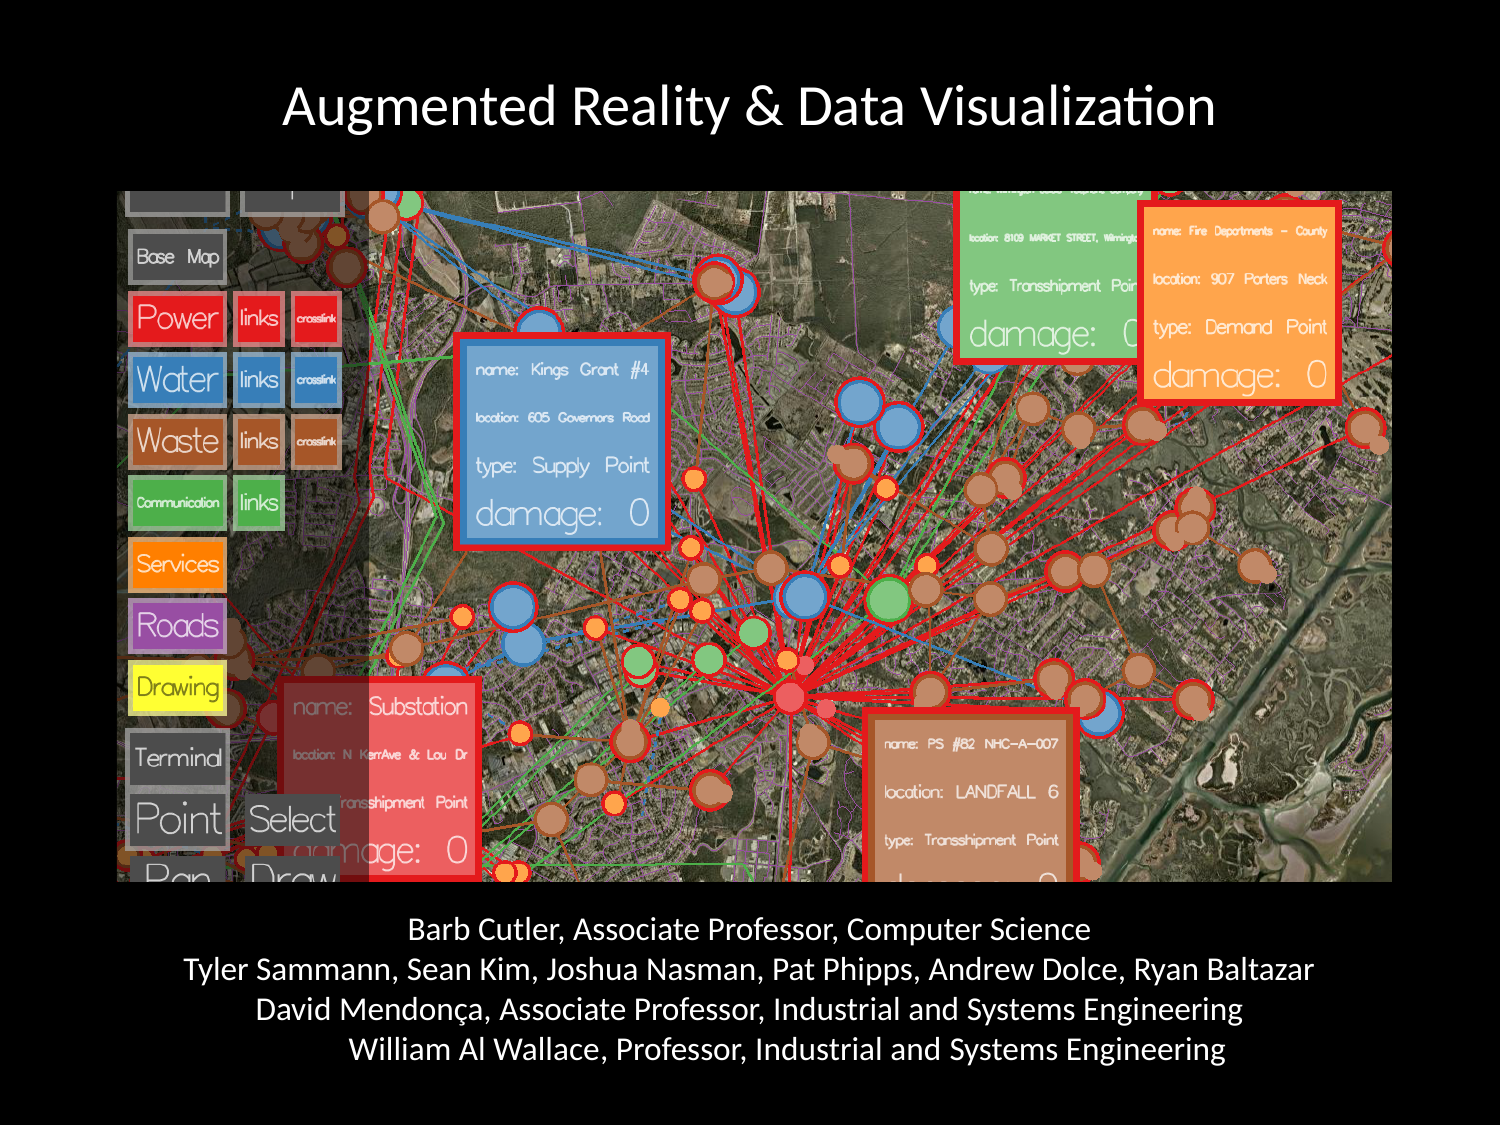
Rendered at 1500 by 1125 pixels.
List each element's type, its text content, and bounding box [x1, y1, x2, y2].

picture [116, 191, 1392, 882]
title Augmented Reality & Data Visualization [112, 59, 1388, 263]
list Barb Cutler, Associate Professor, Computer Science Tyler Sammann, Sean Kim, Joshua Nasman, Pat Phipps, Andrew Dolce, Ryan Baltazar David Mendonça, Associate Professor, Industrial and Systems Engineering William Al Wallace, Professor, Industrial and Systems Engineering [0, 900, 1500, 1125]
